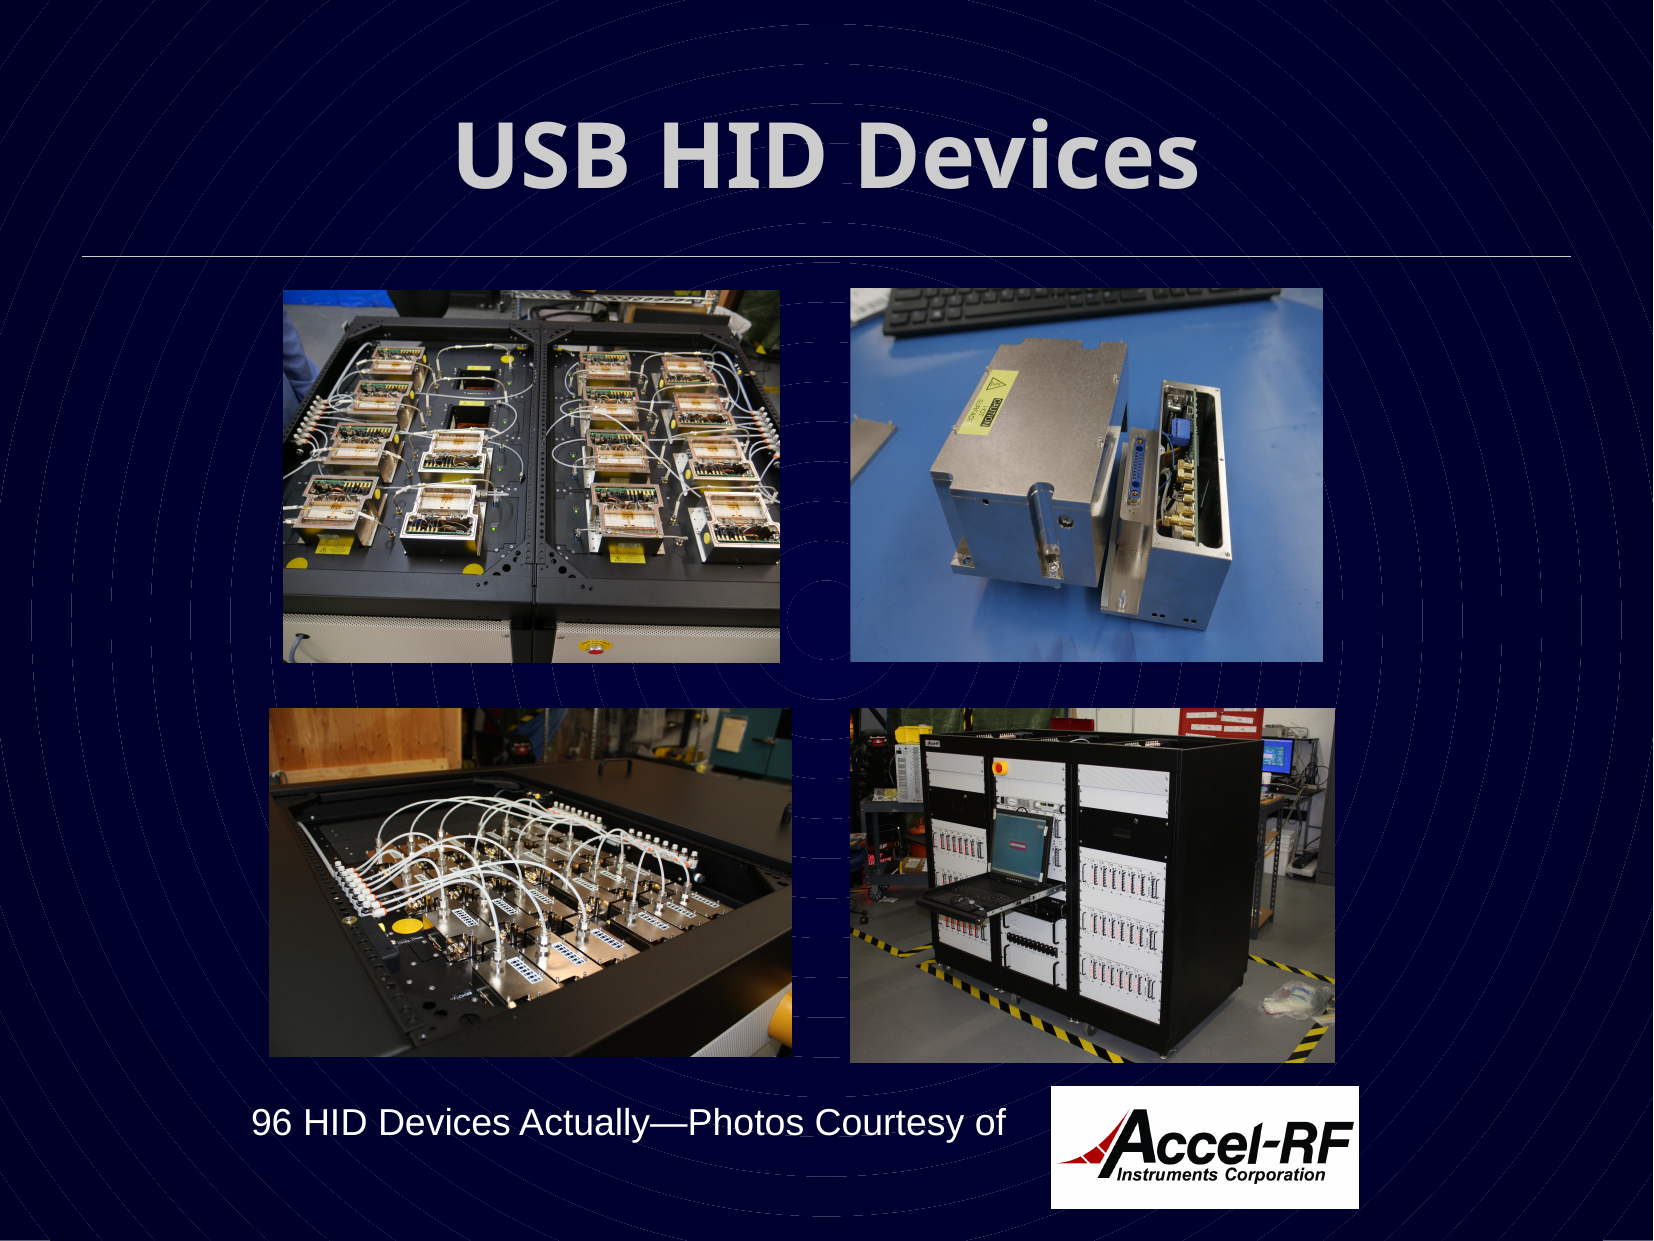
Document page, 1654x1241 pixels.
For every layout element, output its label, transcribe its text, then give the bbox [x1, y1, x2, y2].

picture [850, 288, 1323, 662]
picture [1051, 1086, 1359, 1209]
text_box 96 HID Devices Actually—Photos Courtesy of [236, 1094, 1051, 1193]
title USB HID Devices [82, 49, 1571, 257]
picture [269, 708, 792, 1057]
picture [850, 708, 1335, 1063]
picture [283, 290, 780, 663]
